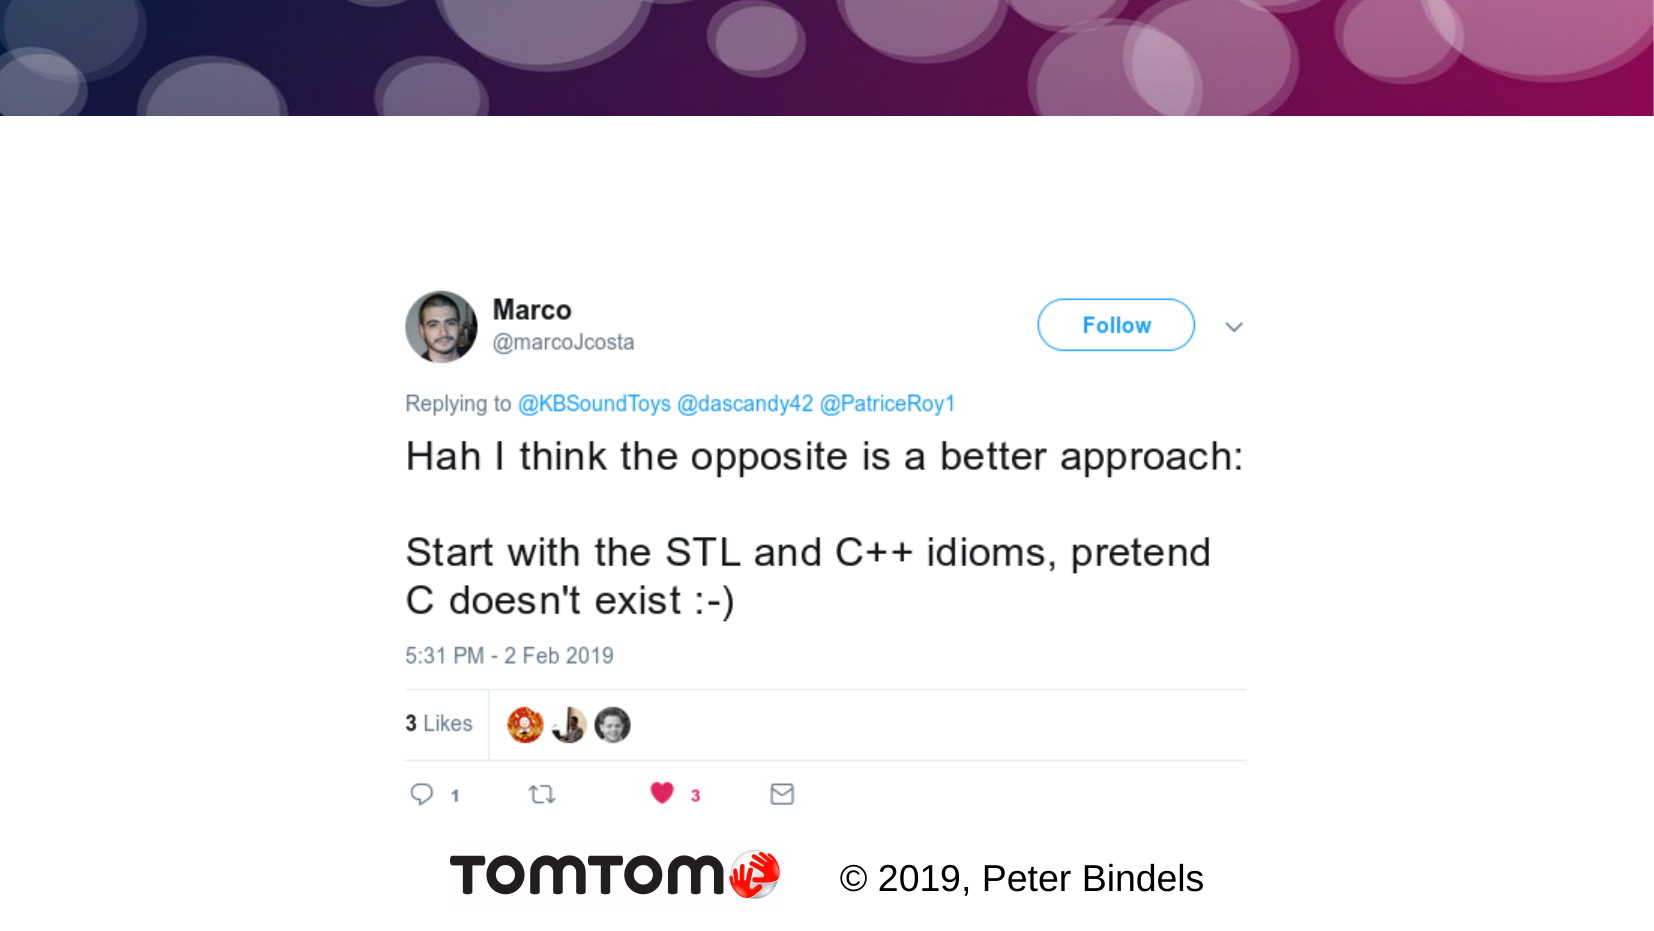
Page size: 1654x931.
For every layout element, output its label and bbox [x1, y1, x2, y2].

picture [360, 285, 1306, 826]
picture [450, 847, 784, 906]
picture [0, 0, 1654, 116]
